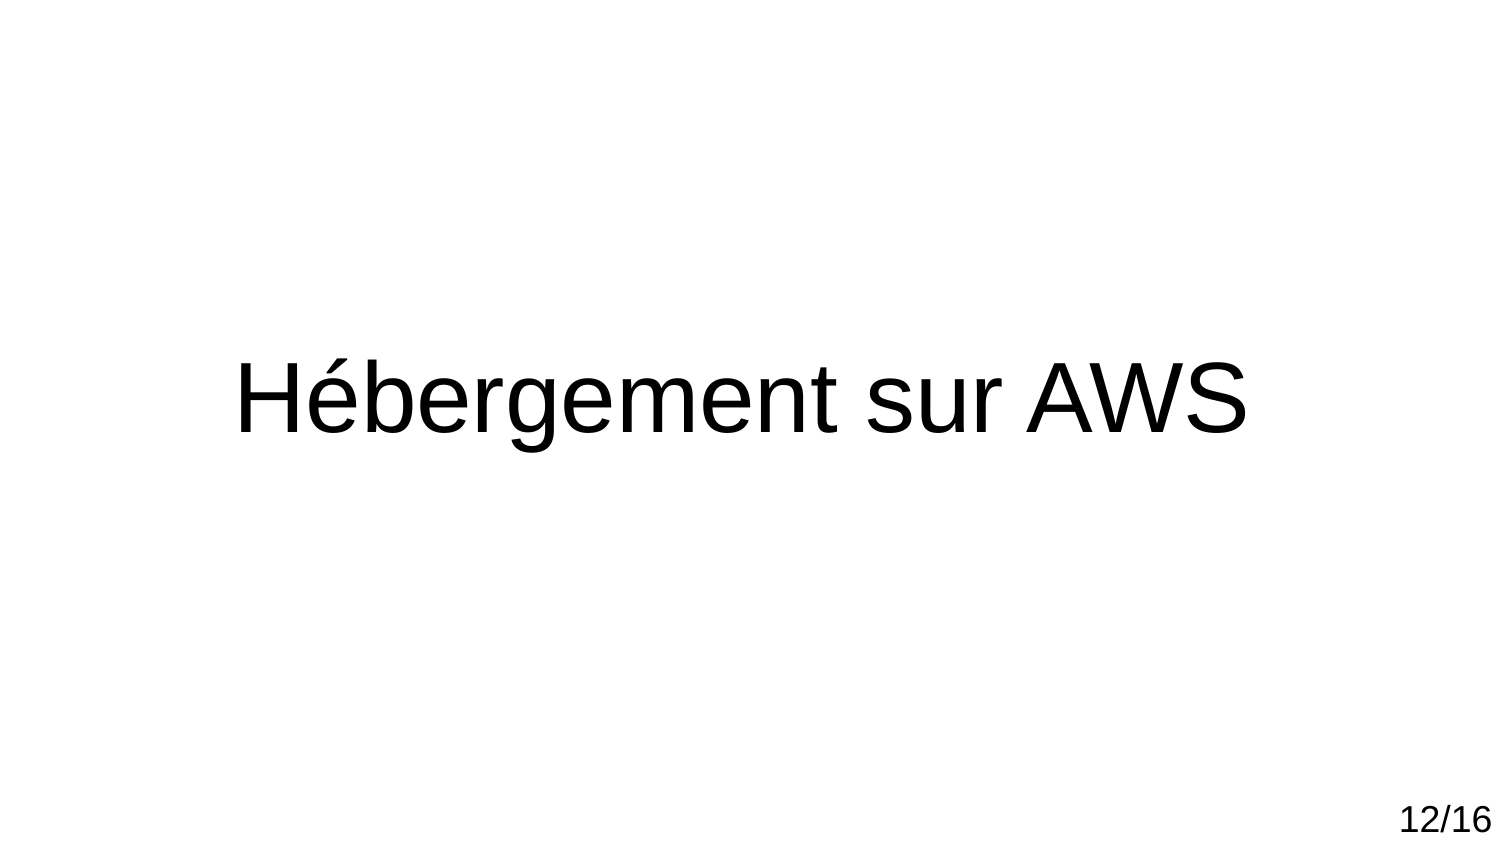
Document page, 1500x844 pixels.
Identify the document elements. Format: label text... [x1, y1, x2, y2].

list Hébergement sur AWS [31, 342, 1382, 827]
text_box 12/16 [1384, 791, 1500, 844]
